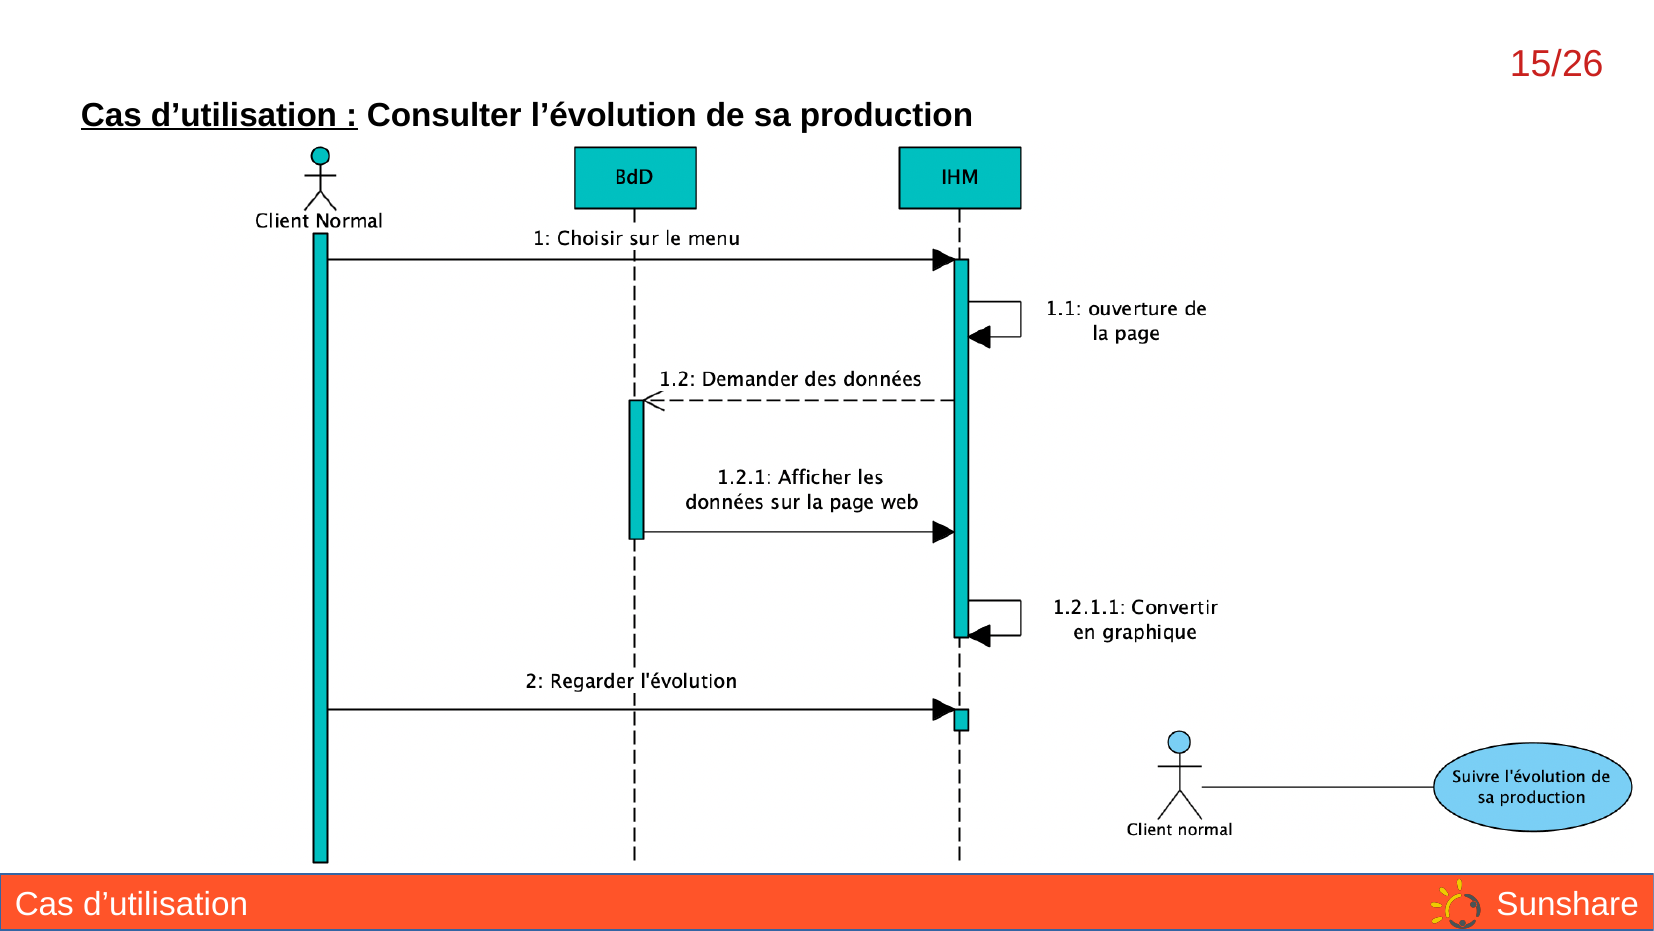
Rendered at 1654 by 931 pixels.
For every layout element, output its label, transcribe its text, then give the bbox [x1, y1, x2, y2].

picture [1429, 877, 1483, 931]
text_box Cas d’utilisation [0, 874, 367, 931]
title Cas d’utilisation : Consulter l’évolution de sa production [80, 37, 1570, 193]
picture [200, 193, 1634, 865]
